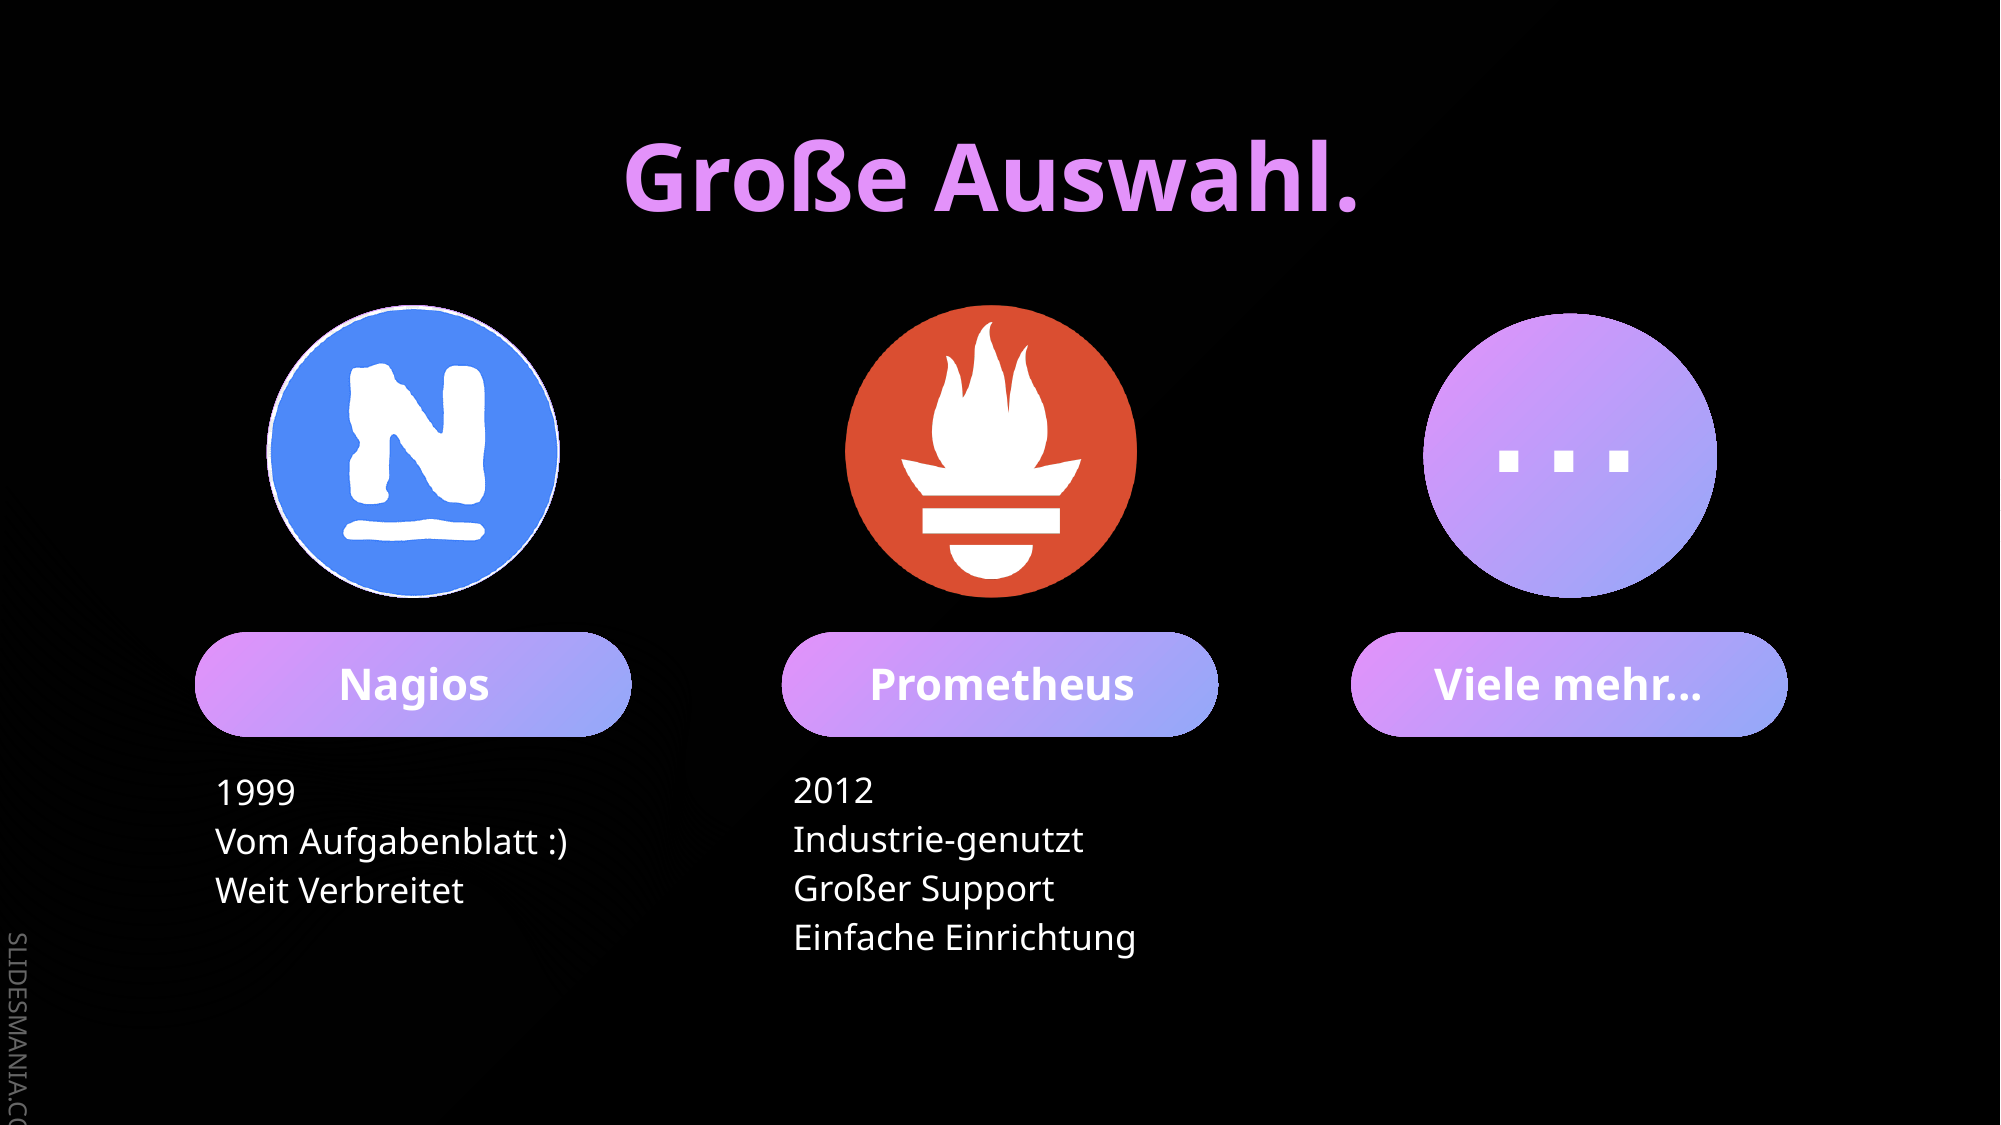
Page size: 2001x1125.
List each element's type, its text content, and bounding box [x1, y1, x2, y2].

list 1999 Vom Aufgabenblatt :) Weit Verbreitet [195, 743, 632, 896]
title Große Auswahl. [195, 97, 1788, 223]
list 2012 Industrie-genutzt Großer Support Einfache Einrichtung [773, 742, 1210, 894]
text_box [195, 632, 632, 737]
text_box [1351, 632, 1788, 737]
subtitle Prometheus [836, 628, 1169, 729]
picture [845, 304, 1137, 598]
text_box [1423, 355, 1466, 556]
subtitle Viele mehr... [1399, 628, 1739, 729]
text_box [1480, 568, 1660, 598]
subtitle Nagios [244, 628, 584, 729]
text_box ... [1466, 284, 1759, 568]
text_box [266, 305, 560, 598]
text_box [781, 632, 1219, 737]
